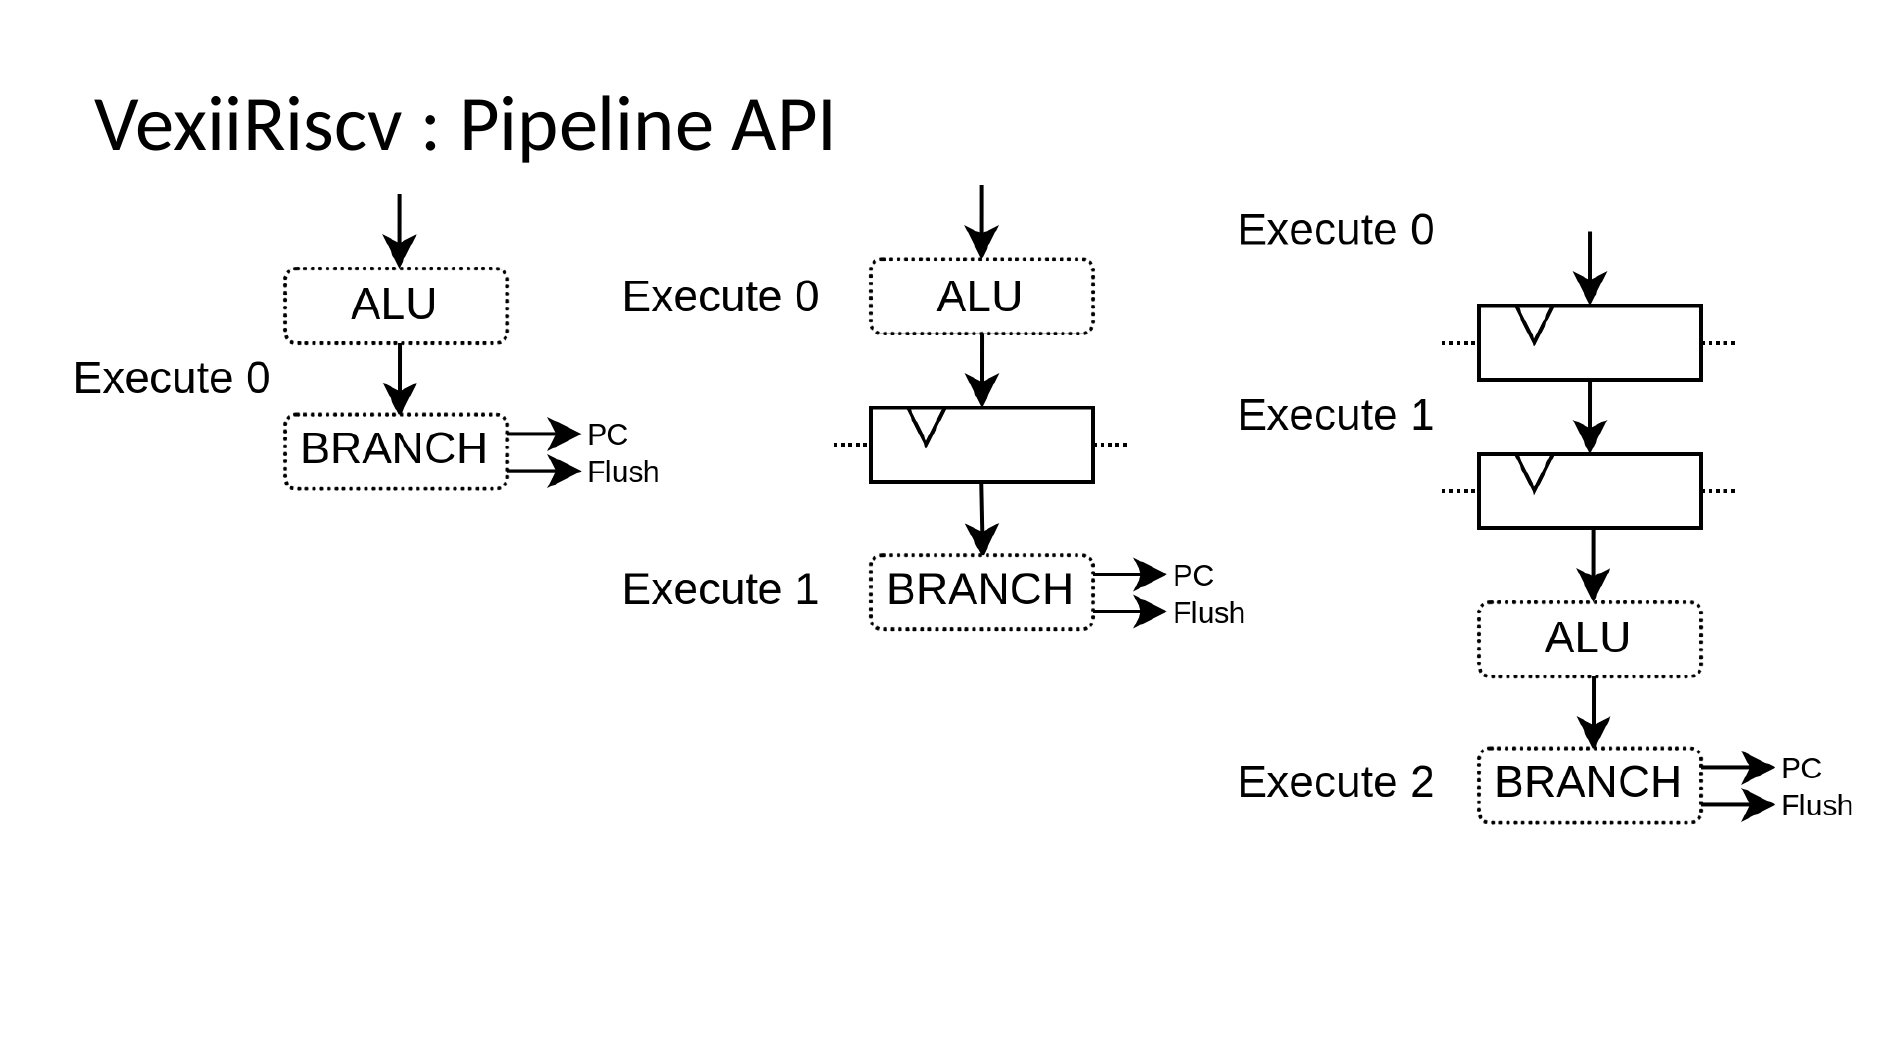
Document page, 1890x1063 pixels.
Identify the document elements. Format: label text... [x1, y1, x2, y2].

title VexiiRiscv : Pipeline API [94, 42, 1796, 118]
picture [23, 118, 1890, 878]
